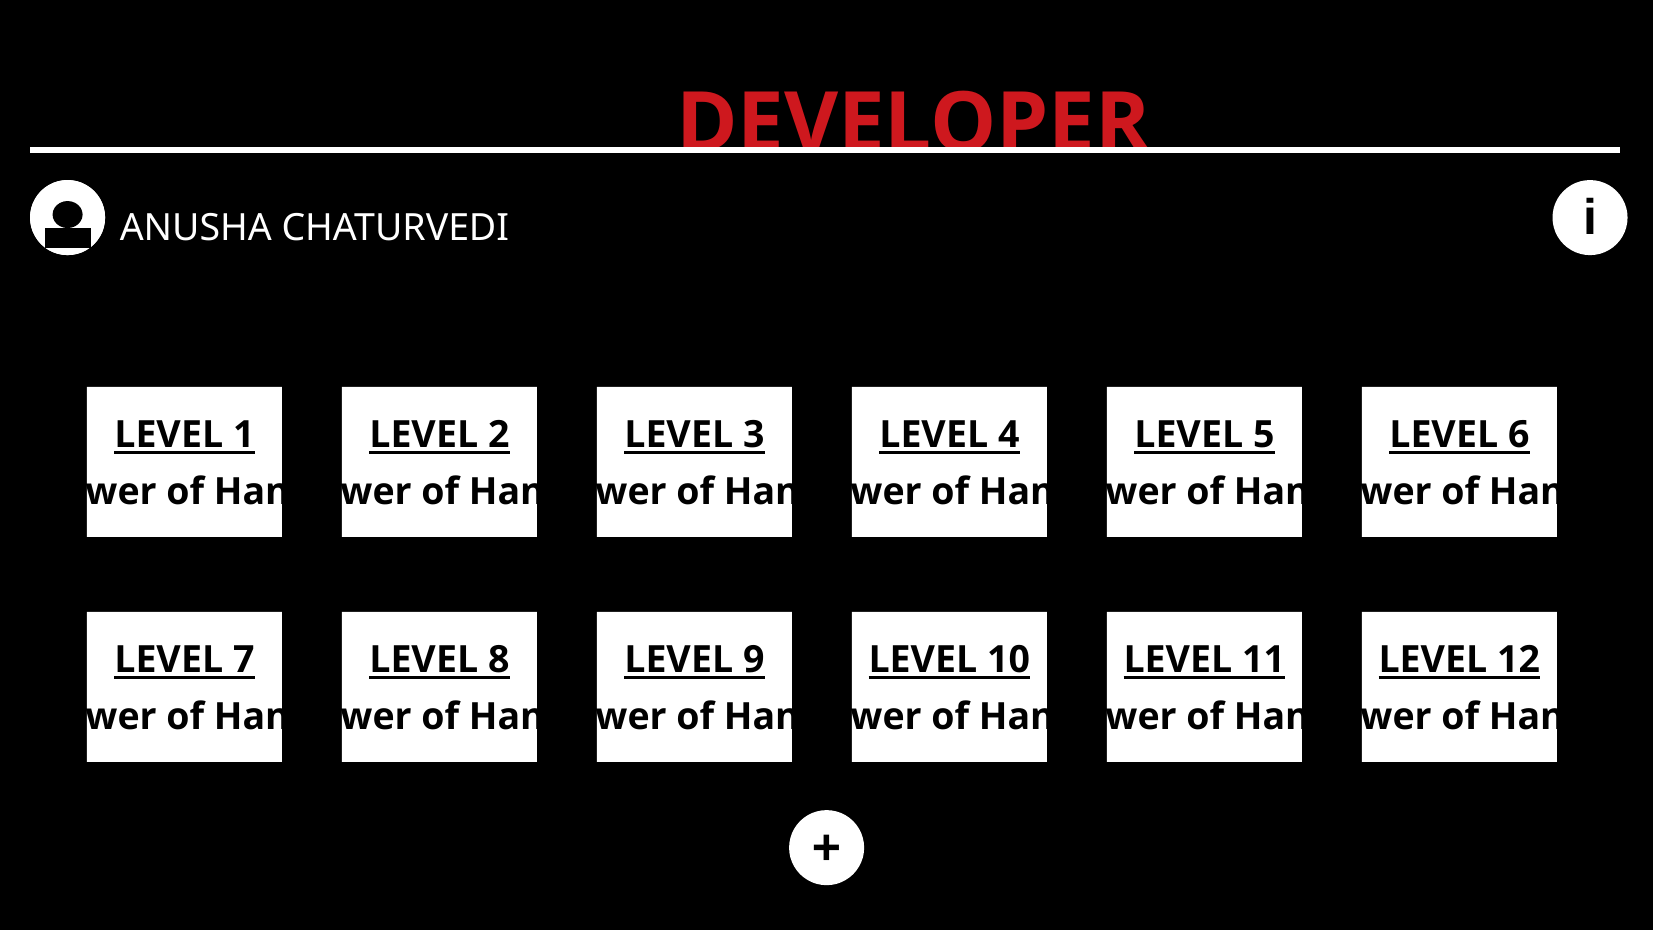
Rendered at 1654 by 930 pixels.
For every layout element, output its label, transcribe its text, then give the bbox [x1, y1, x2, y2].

text_box i [1552, 180, 1628, 256]
text_box LEVEL 1 Tower of Hanoi [86, 386, 282, 537]
text_box LEVEL 2 Tower of Hanoi [341, 386, 537, 537]
text_box LEVEL 6 Tower of Hanoi [1361, 386, 1557, 537]
text_box LEVEL 3 Tower of Hanoi [596, 386, 792, 537]
text_box LEVEL 4 Tower of Hanoi [851, 386, 1047, 537]
text_box LEVEL 12 Tower of Hanoi [1361, 611, 1557, 762]
text_box ANUSHA CHATURVEDI [105, 193, 394, 246]
text_box LEVEL 10 Tower of Hanoi [851, 611, 1047, 762]
text_box LEVEL 9 Tower of Hanoi [596, 611, 792, 762]
text_box DEVELOPER [661, 55, 992, 147]
text_box LEVEL 8 Tower of Hanoi [341, 611, 537, 762]
text_box + [789, 810, 865, 886]
text_box LEVEL 11 Tower of Hanoi [1106, 611, 1302, 762]
text_box LEVEL 7 Tower of Hanoi [86, 611, 282, 762]
text_box [30, 180, 106, 256]
text_box LEVEL 5 Tower of Hanoi [1106, 386, 1302, 537]
